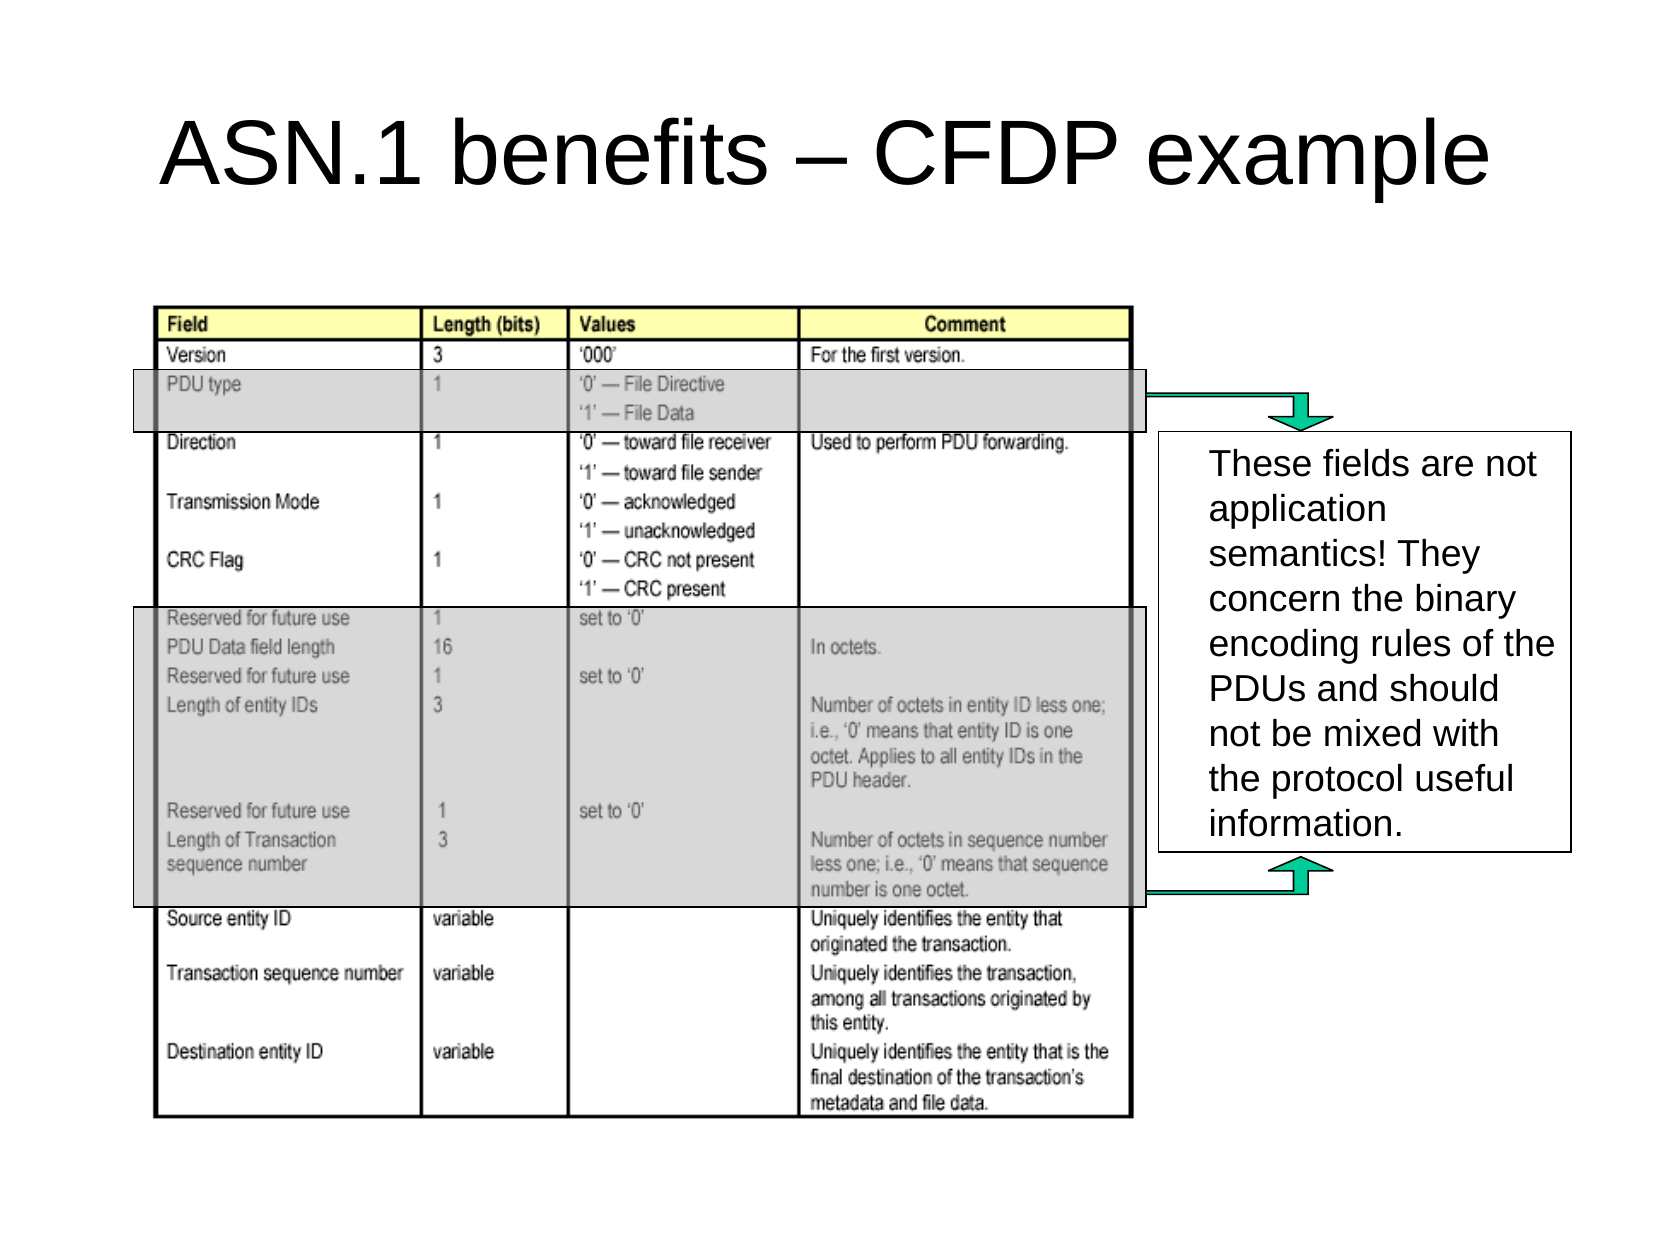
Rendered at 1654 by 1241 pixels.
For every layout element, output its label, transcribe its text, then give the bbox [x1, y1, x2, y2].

text_box [133, 606, 1146, 907]
title ASN.1 benefits – CFDP example [82, 49, 1571, 257]
picture [145, 432, 1146, 606]
picture [145, 294, 1146, 369]
text_box [133, 369, 1146, 432]
text_box These fields are not application semantics! They concern the binary encoding rules of the PDUs and should not be mixed with the protocol useful information. [1158, 431, 1571, 853]
picture [145, 907, 1146, 1134]
